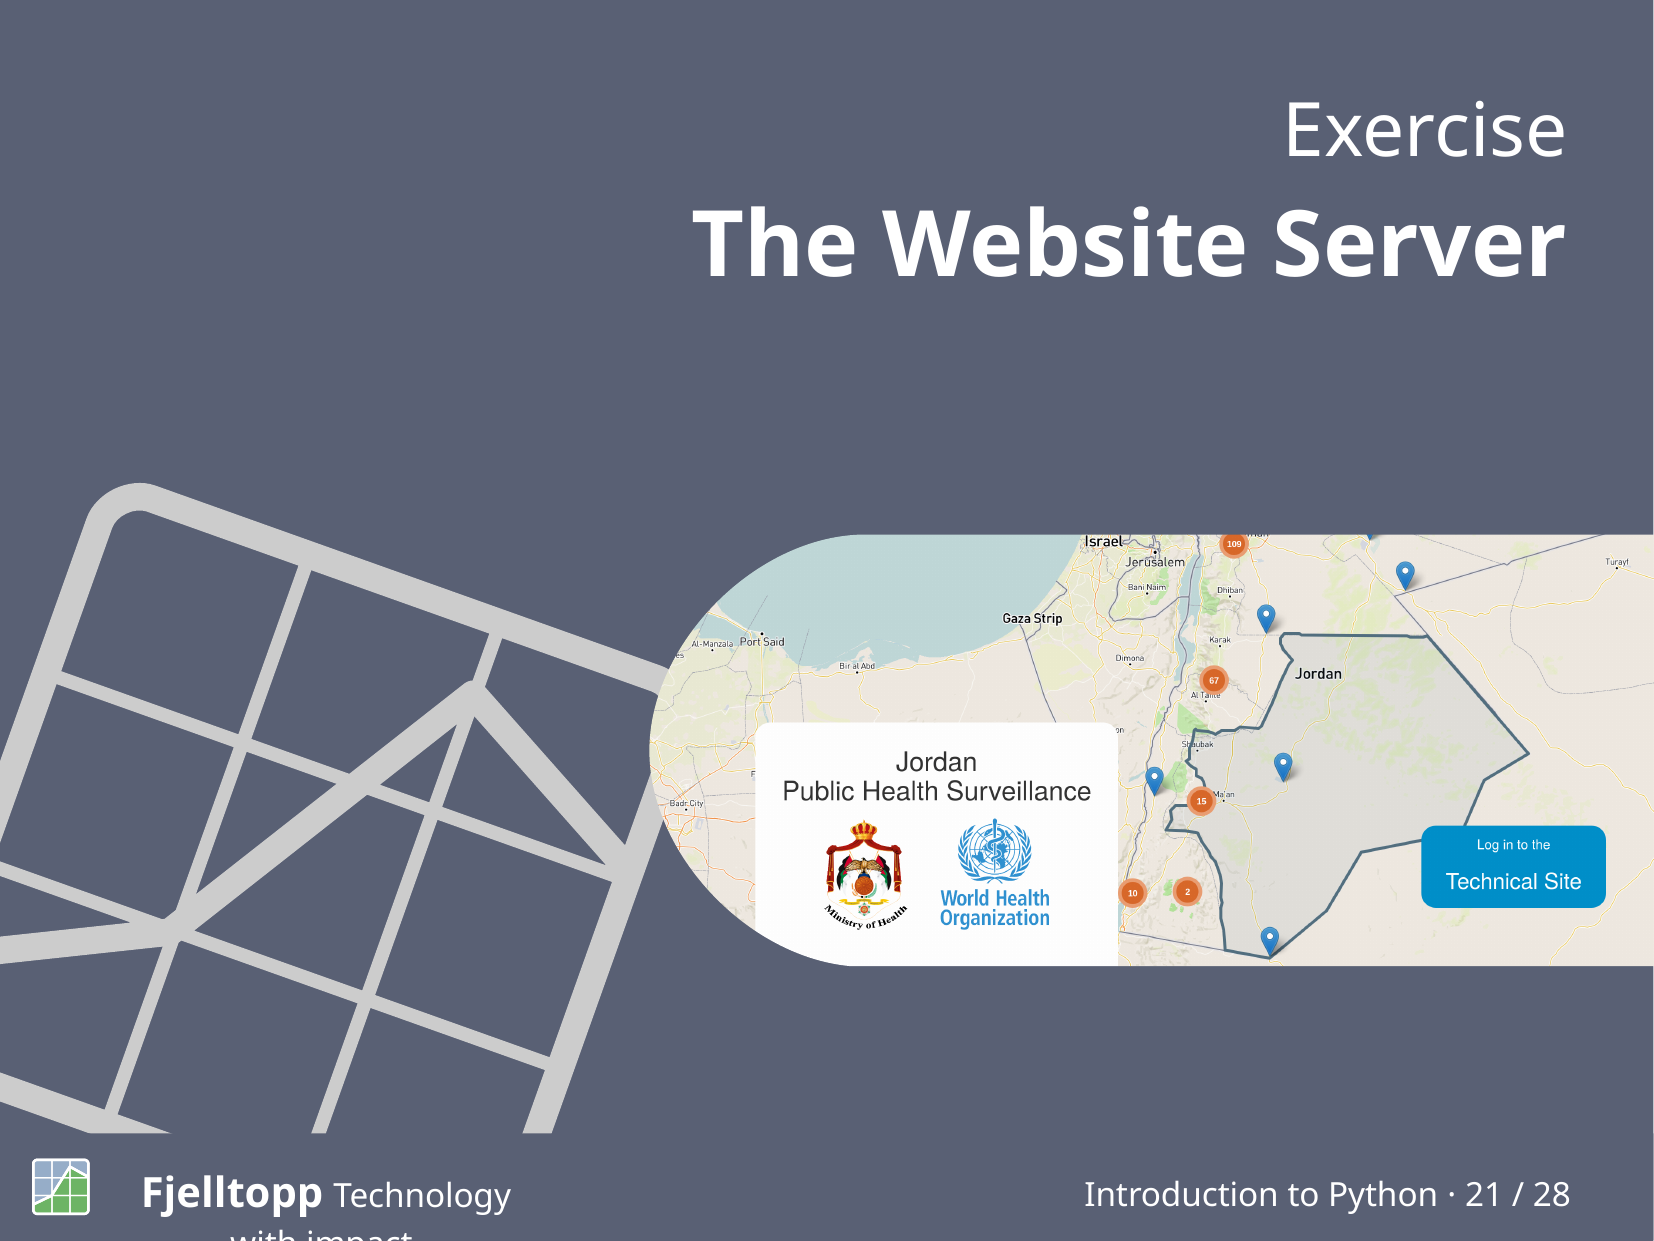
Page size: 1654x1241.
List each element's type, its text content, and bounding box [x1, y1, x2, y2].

text_box Fjelltopp Technology with impact. [89, 1155, 563, 1224]
text_box · <number> / 28 [699, 1171, 1571, 1214]
text_box [0, 482, 1654, 1241]
title Exercise The Website Server [292, 90, 1568, 415]
